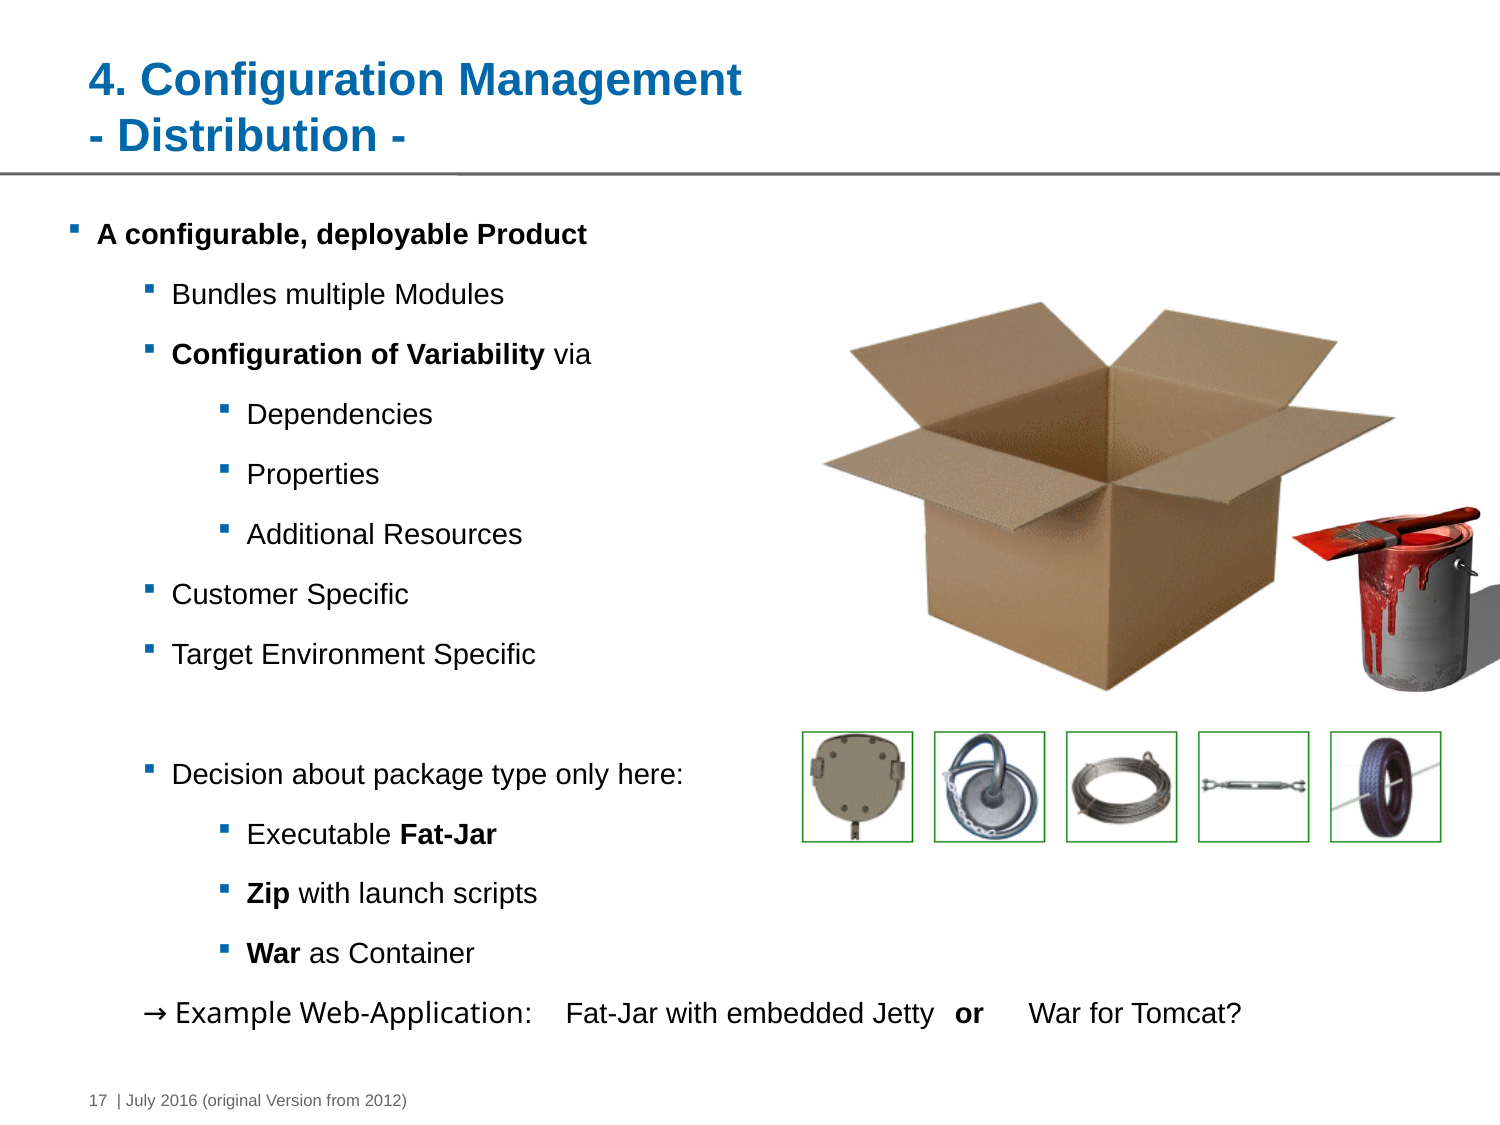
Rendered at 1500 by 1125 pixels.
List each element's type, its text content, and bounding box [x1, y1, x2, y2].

text_box A configurable, deployable Product Bundles multiple Modules Configuration of Variability via Dependencies Properties Additional Resources Customer Specific Target Environment Specific Decision about package type only here: Executable Fat-Jar Zip with launch scripts War as Container → Example Web-Application: Fat-Jar with embedded Jetty or War for Tomcat? [53, 208, 1447, 1038]
picture [773, 302, 1500, 858]
title 4. Configuration Management - Distribution - [0, 40, 1223, 168]
